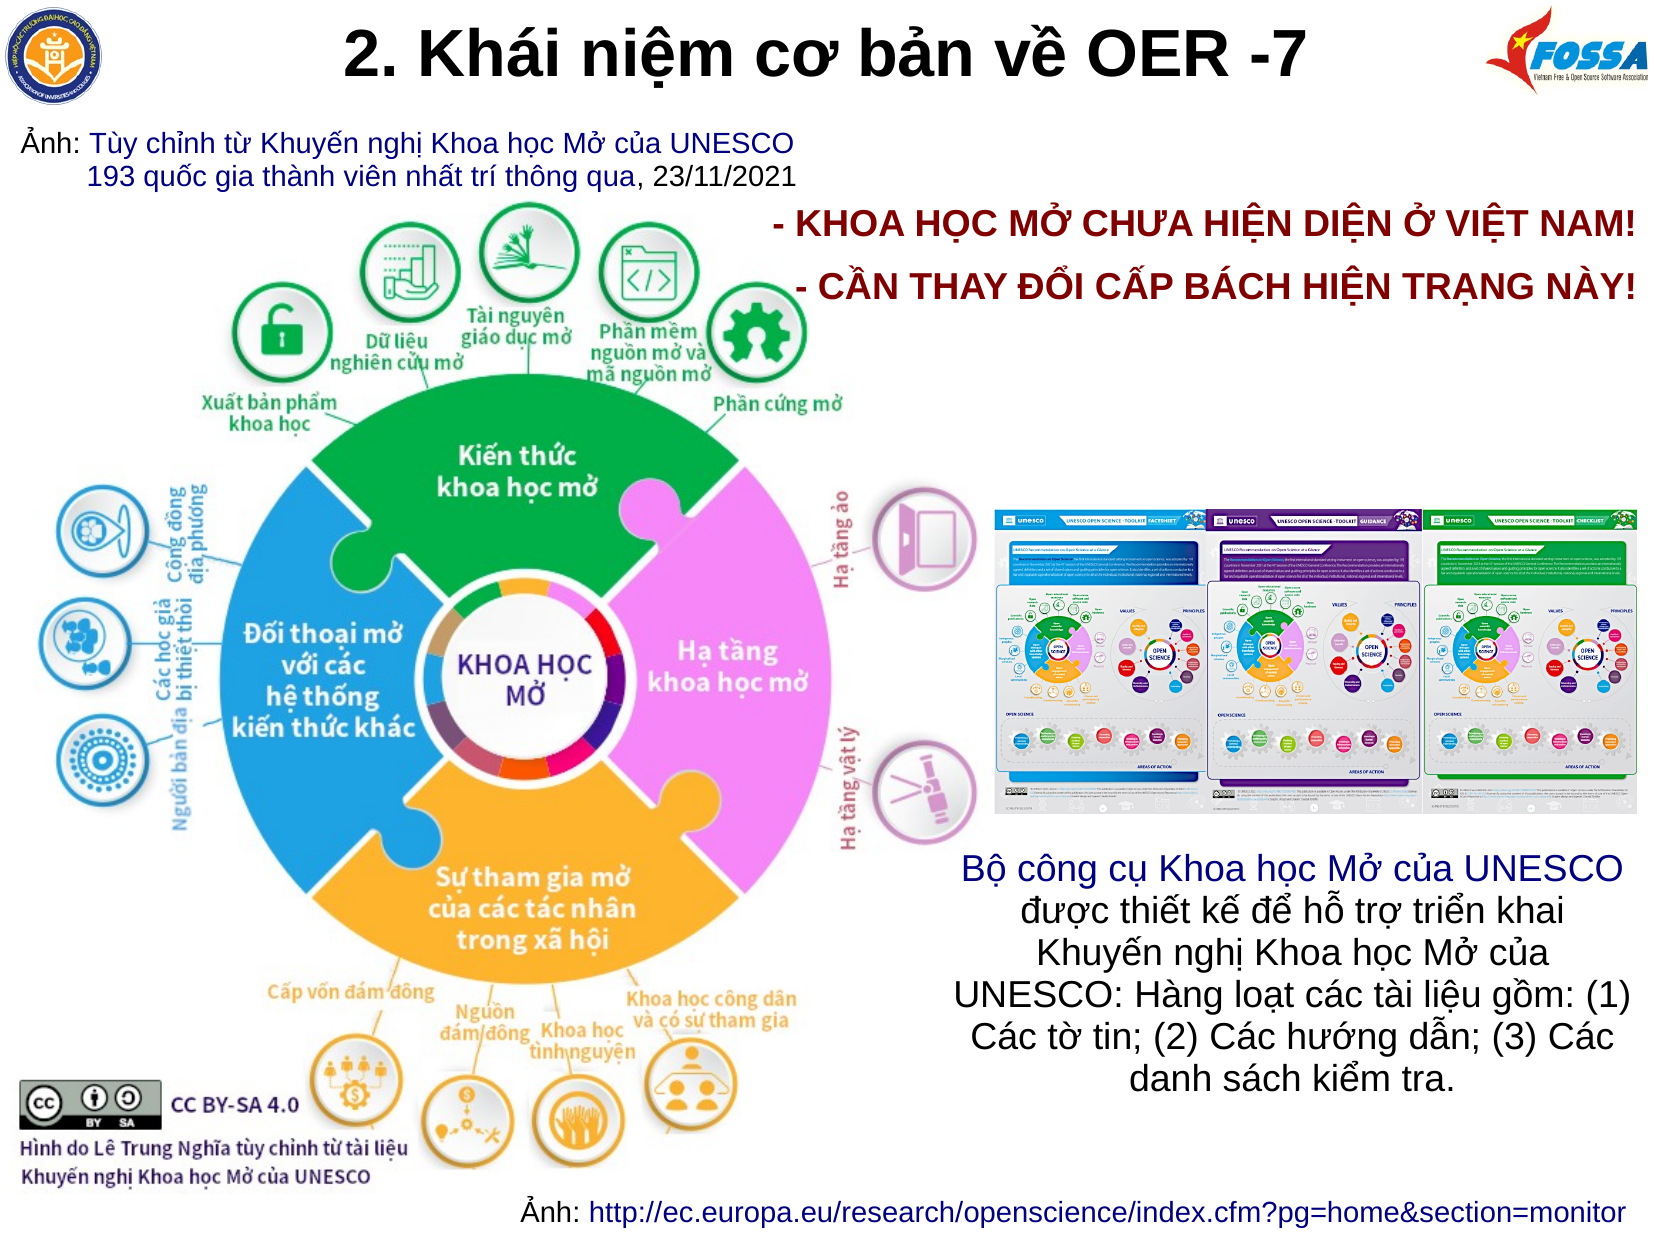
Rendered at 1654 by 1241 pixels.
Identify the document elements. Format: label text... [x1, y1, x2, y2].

picture [1, 5, 107, 107]
text_box Ảnh: http://ec.europa.eu/research/openscience/index.cfm?pg=home&section=monitor [442, 1188, 1643, 1236]
text_box Bộ công cụ Khoa học Mở của UNESCOđược thiết kế để hỗ trợ triển khai Khuyến nghị Khoa học Mở của UNESCO: Hàng loạt các tài liệu gồm: (1) Các tờ tin; (2) Các hướng dẫn; (3) Các danh sách kiểm tra. [937, 839, 1648, 1140]
picture [11, 200, 1637, 1194]
text_box - KHOA HỌC MỞ CHƯA HIỆN DIỆN Ở VIỆT NAM! - CẦN THAY ĐỔI CẤP BÁCH HIỆN TRẠNG NÀY! [752, 173, 1653, 349]
picture [1149, 516, 1179, 524]
title 2. Khái niệm cơ bản về OER -7 [107, 15, 1485, 91]
picture [1485, 5, 1648, 95]
picture [1002, 515, 1037, 525]
text_box Ảnh: Tùy chỉnh từ Khuyến nghị Khoa học Mở của UNESCO 193 quốc gia thành viên nhất trí thông qua, 23/11/2021 [5, 119, 826, 200]
